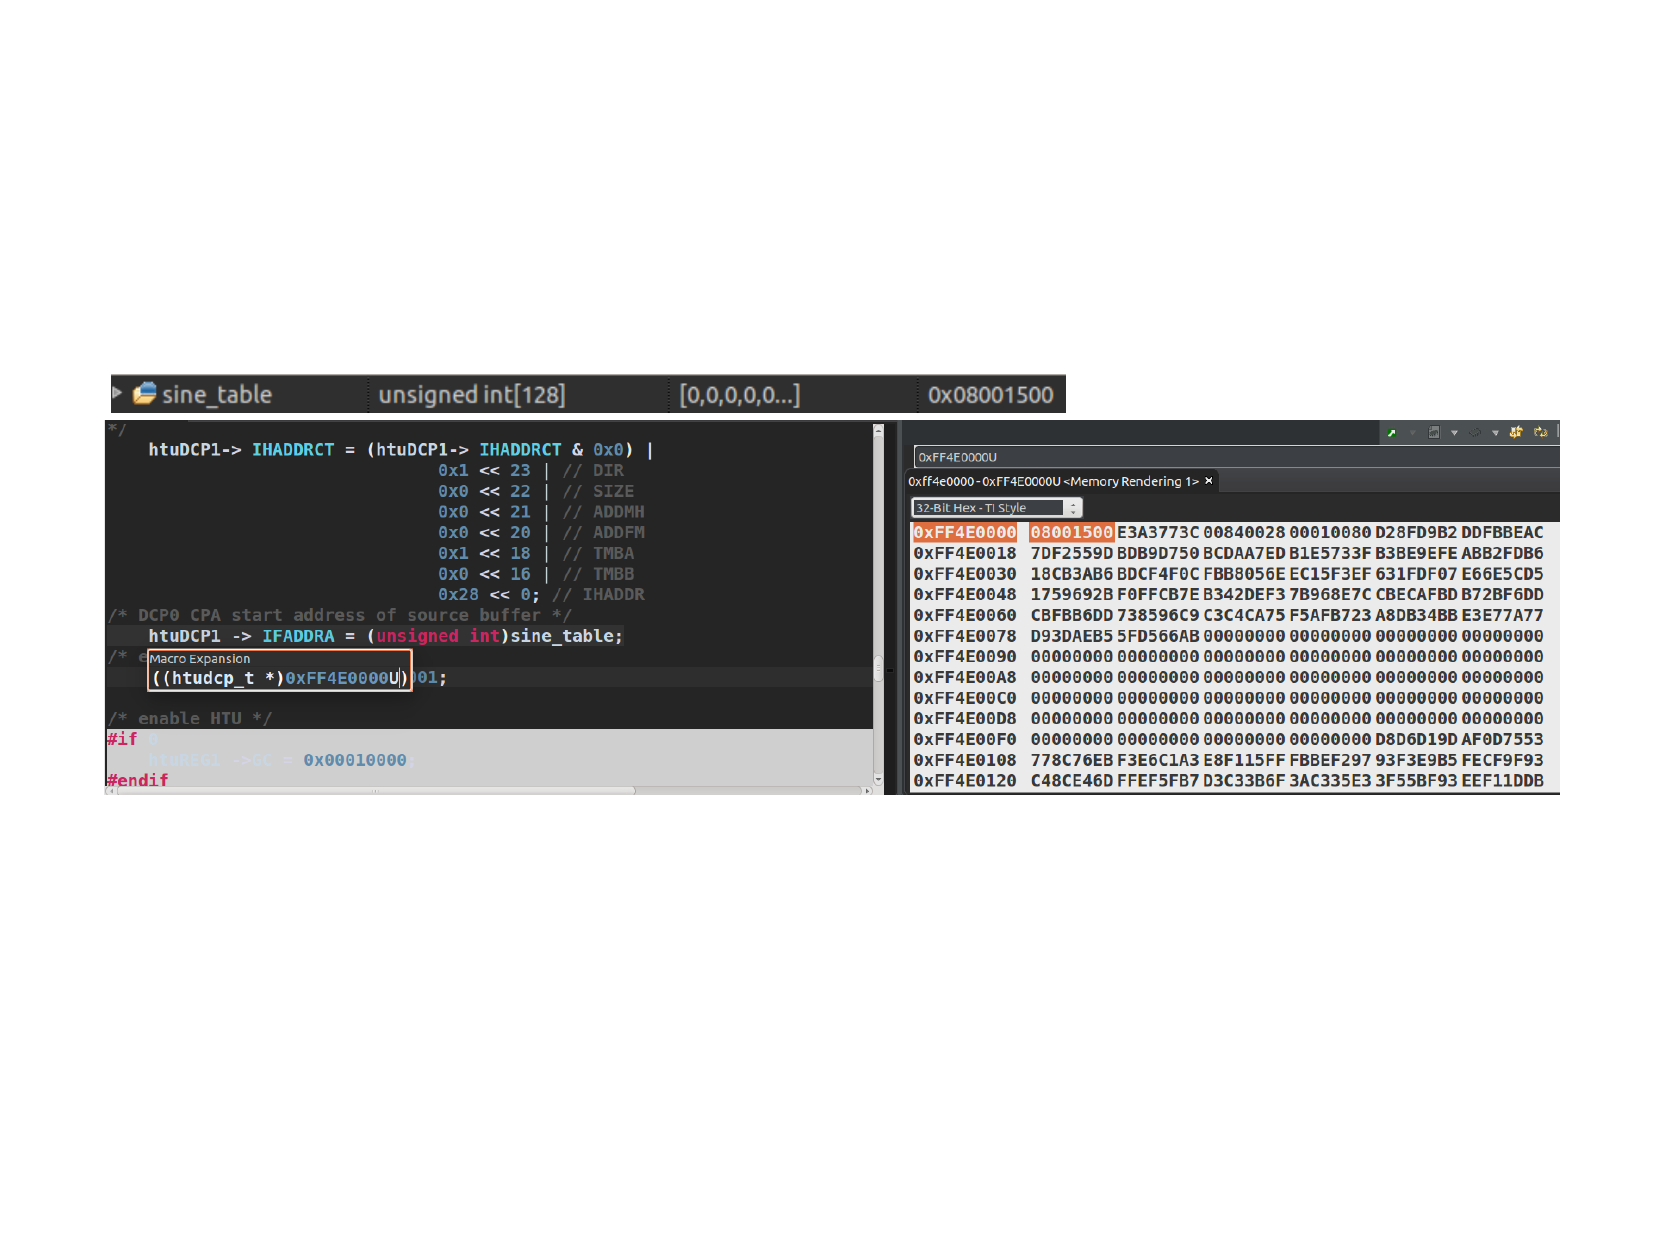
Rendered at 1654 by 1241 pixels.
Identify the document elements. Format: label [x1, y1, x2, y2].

picture [111, 374, 1066, 413]
picture [104, 420, 1560, 795]
